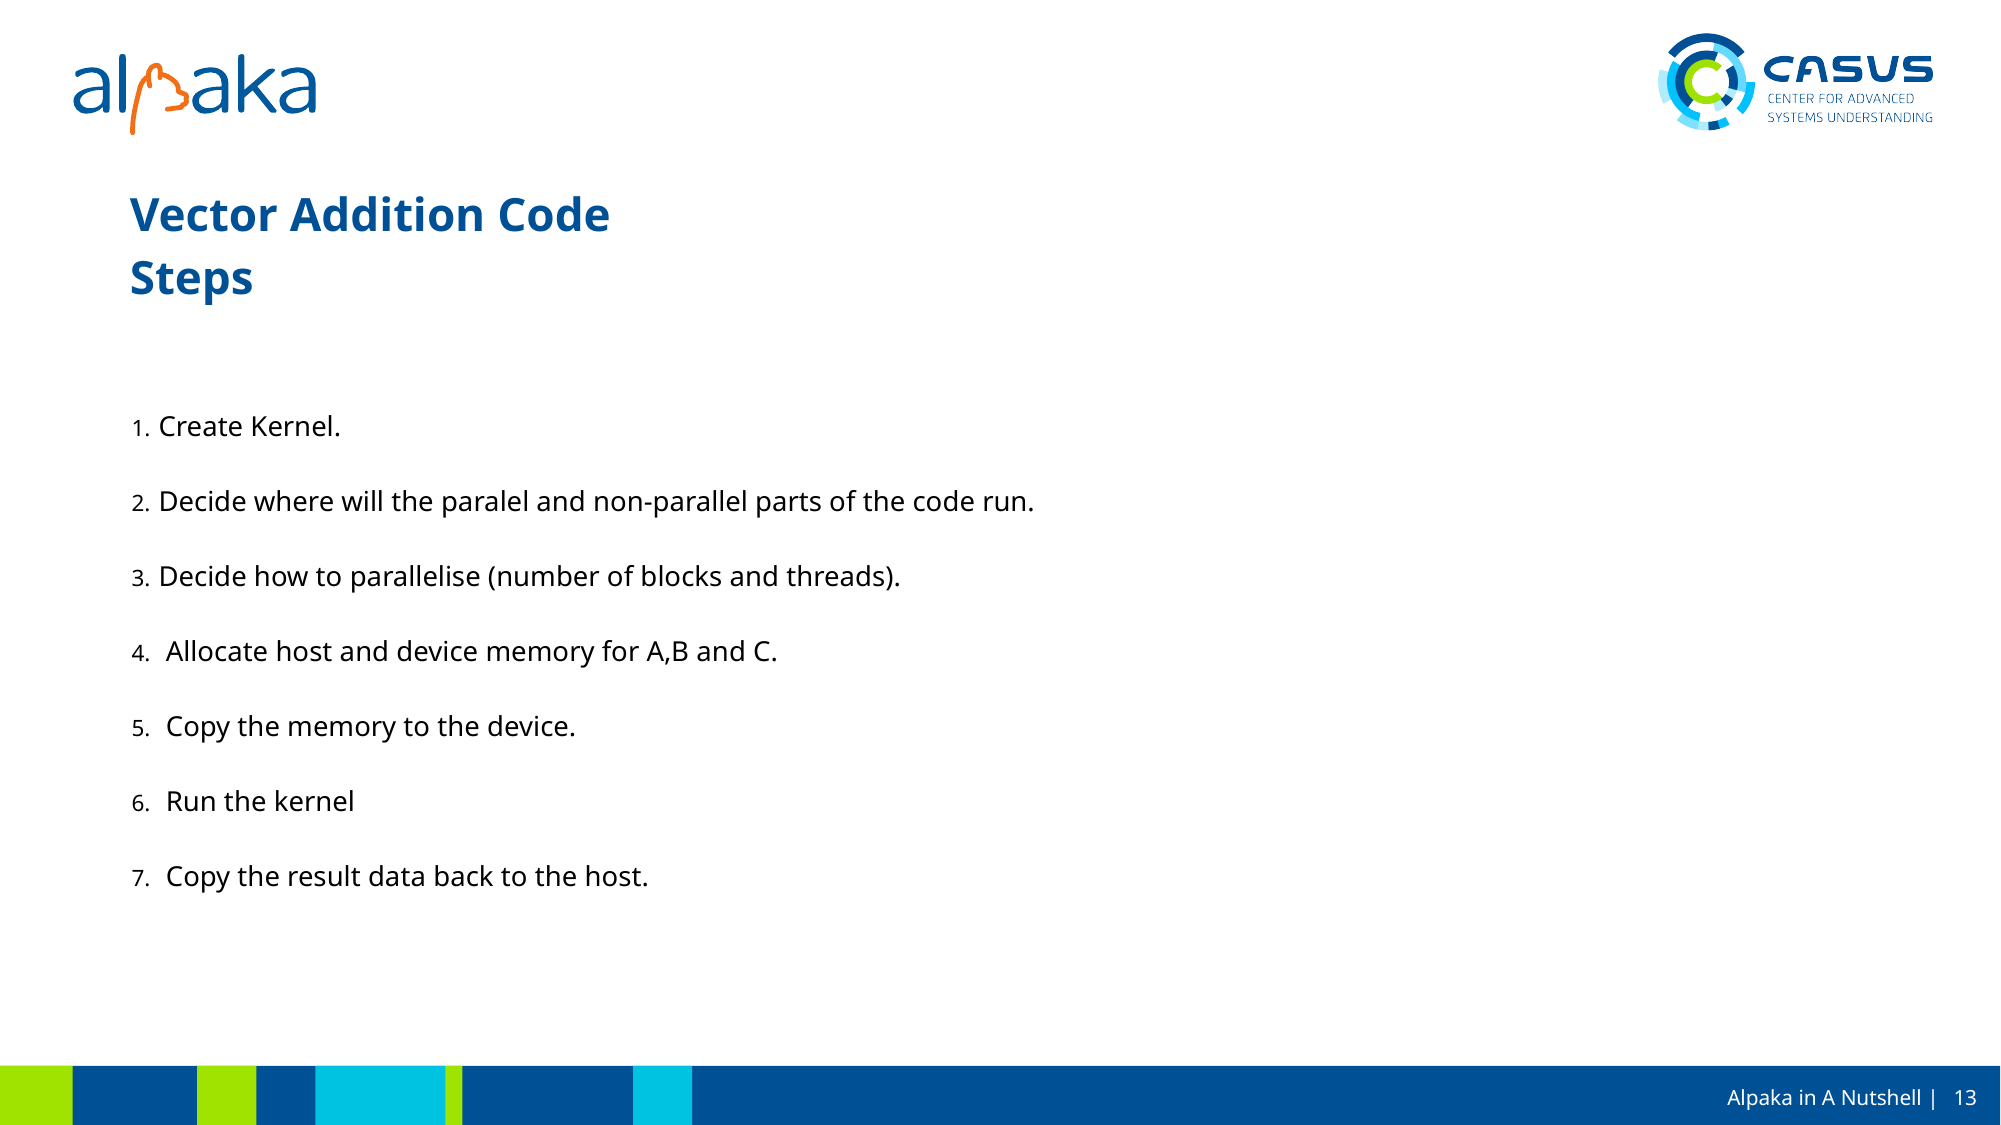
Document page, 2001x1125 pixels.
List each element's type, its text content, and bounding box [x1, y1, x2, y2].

picture [72, 53, 317, 136]
title Vector Addition Code Steps [129, 182, 745, 308]
picture [1658, 33, 1933, 131]
list Create Kernel. Decide where will the paralel and non-parallel parts of the code run. Decide how to parallelise (number of blocks and threads). Allocate host and device memory for A,B and C. Copy the memory to the device. Run the kernel Copy the result data back to the host. [131, 236, 1063, 899]
